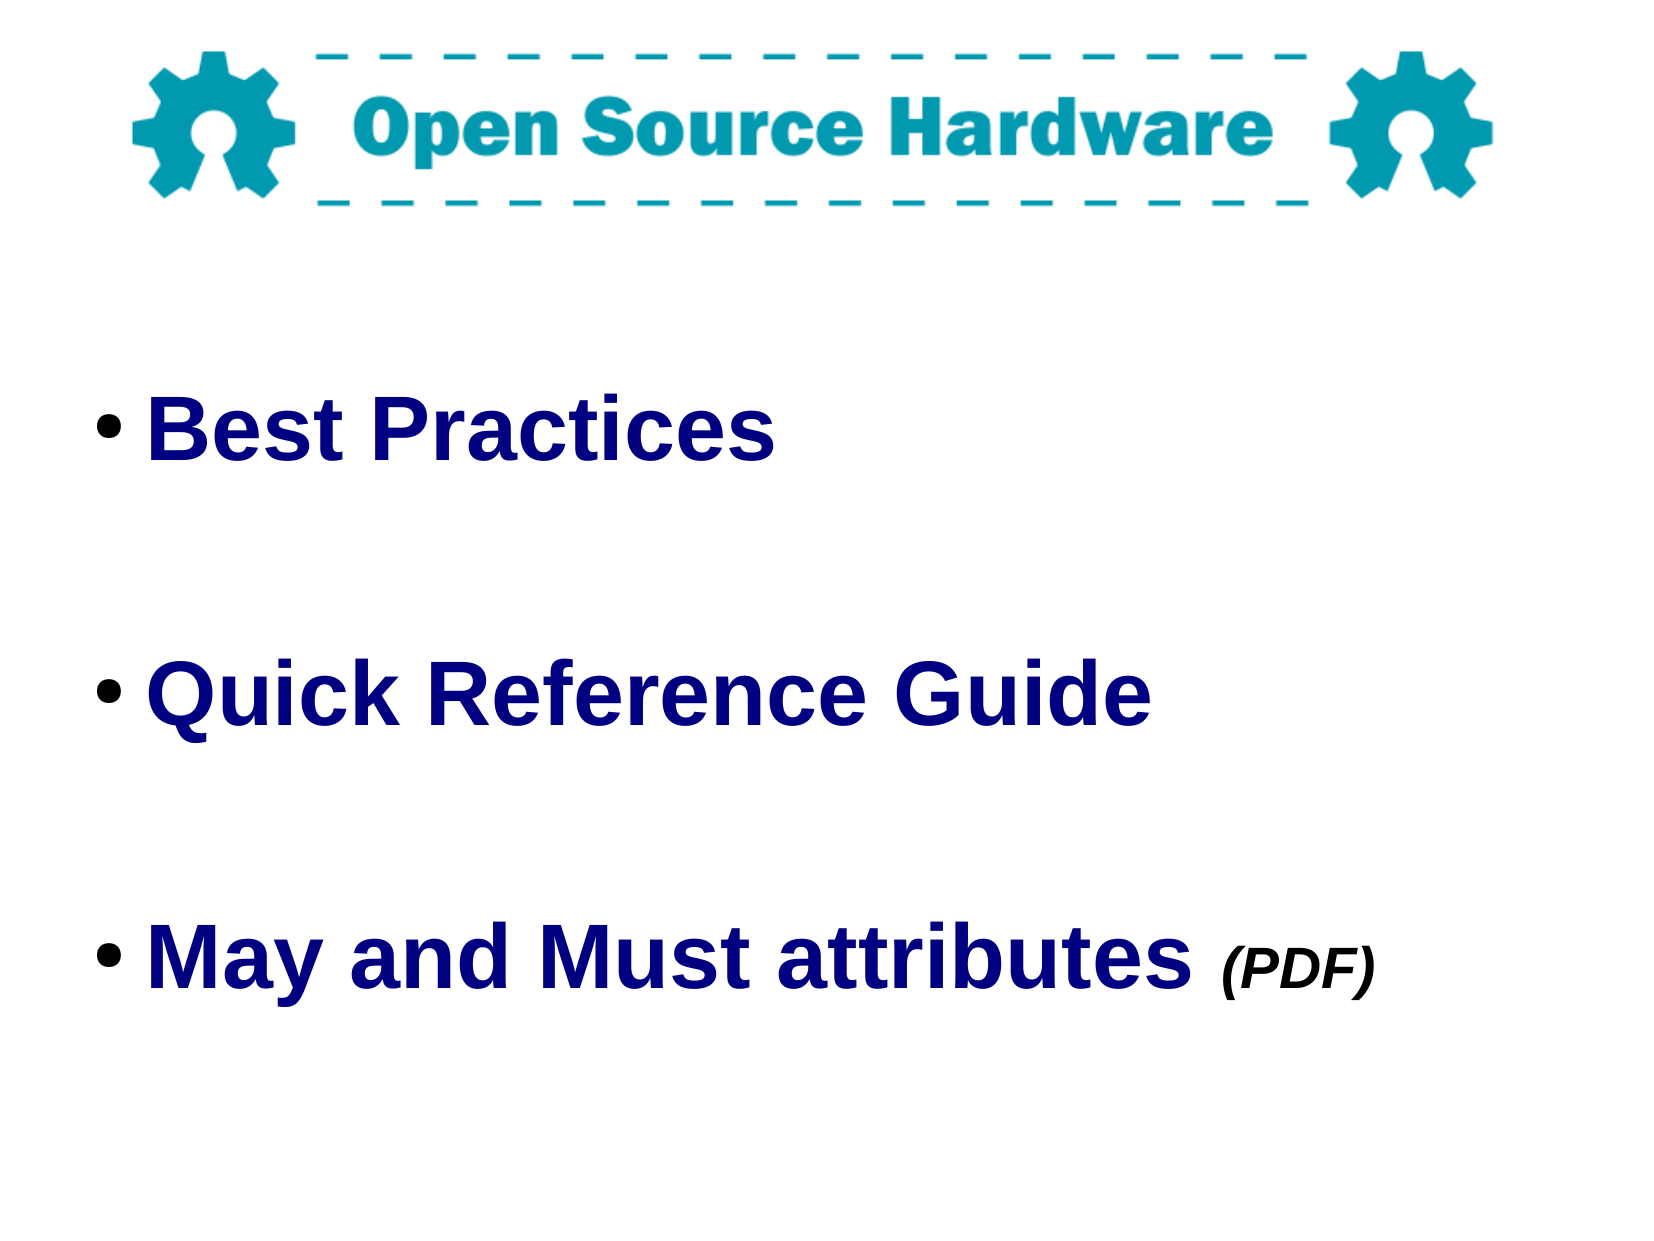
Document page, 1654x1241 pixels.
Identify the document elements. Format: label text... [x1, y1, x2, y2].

picture [114, 11, 1531, 240]
list Best Practices Quick Reference Guide May and Must attributes (PDF) [75, 245, 1538, 1191]
